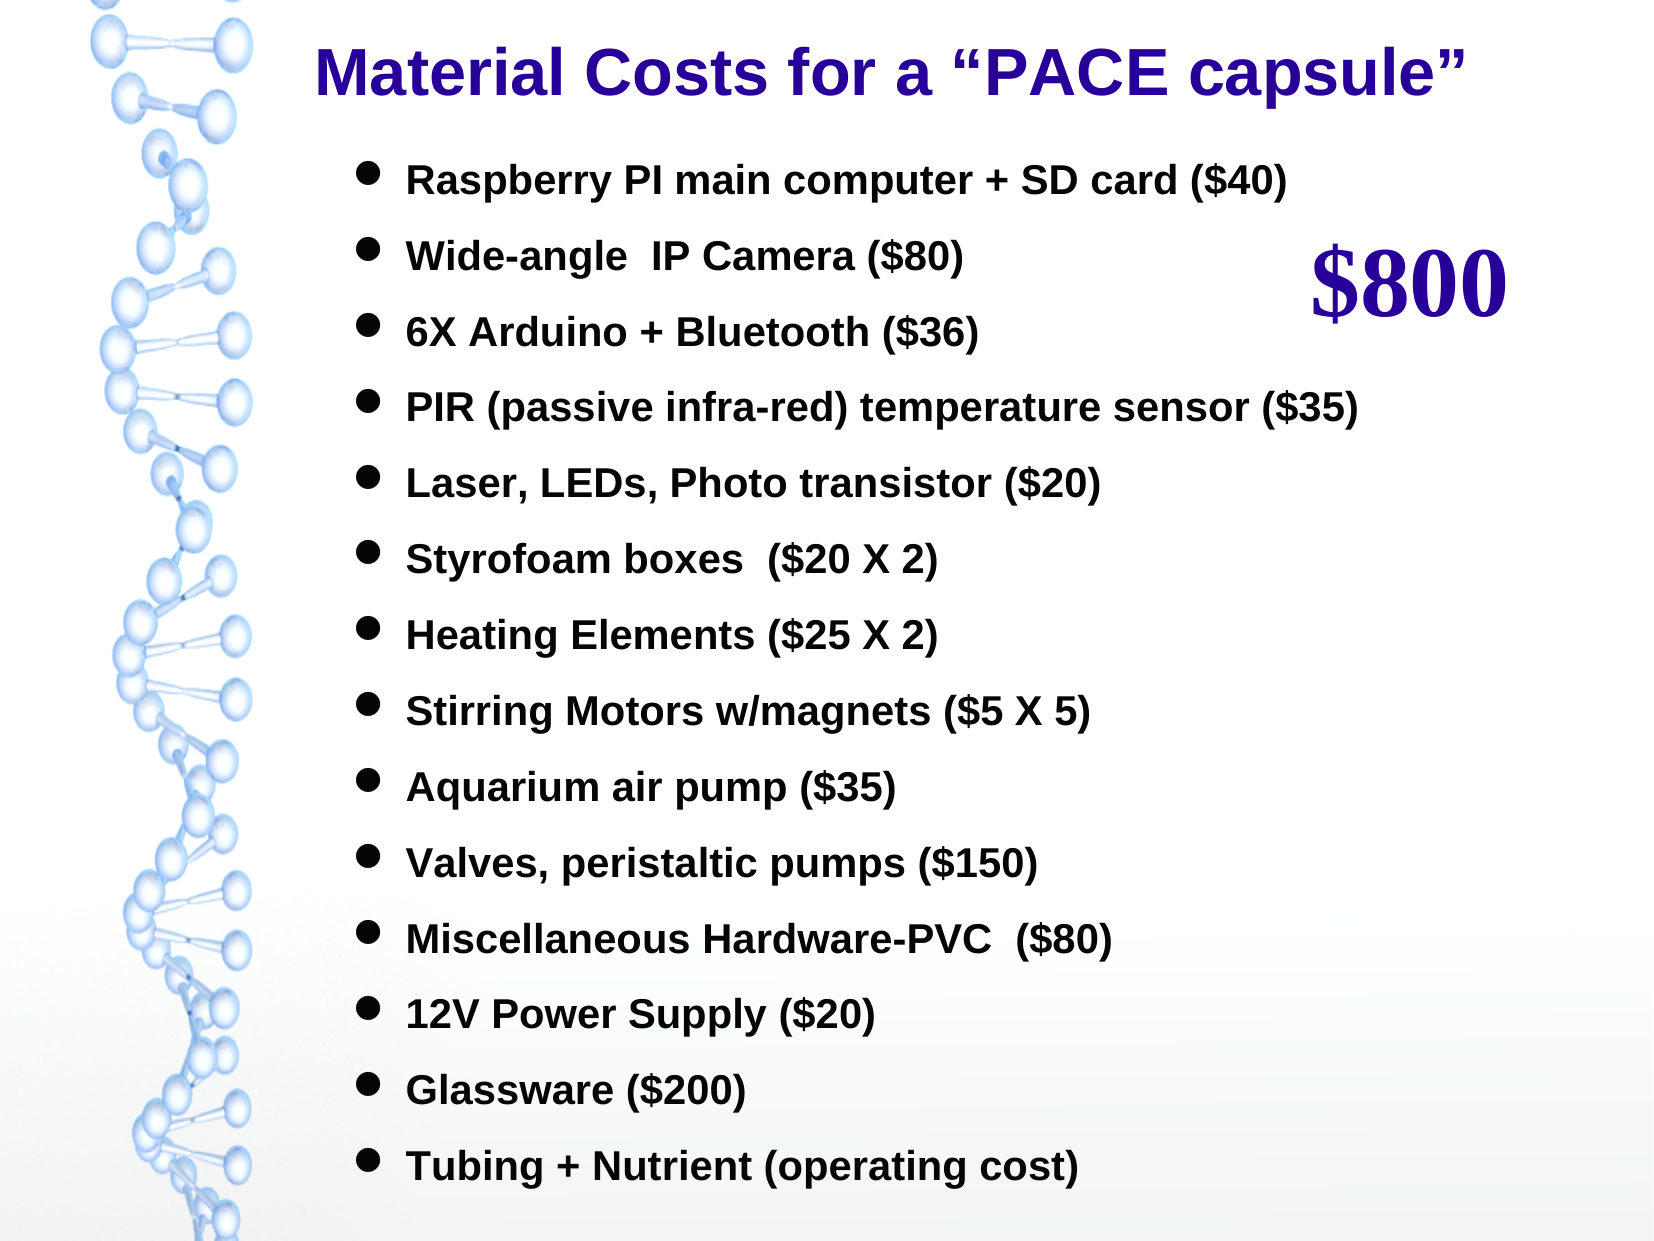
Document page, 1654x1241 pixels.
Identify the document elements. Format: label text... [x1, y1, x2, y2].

text_box Raspberry PI main computer + SD card ($40) Wide-angle IP Camera ($80) 6X Arduino + Bluetooth ($36) PIR (passive infra-red) temperature sensor ($35) Laser, LEDs, Photo transistor ($20) Styrofoam boxes ($20 X 2) Heating Elements ($25 X 2) Stirring Motors w/magnets ($5 X 5) Aquarium air pump ($35) Valves, peristaltic pumps ($150) Miscellaneous Hardware-PVC ($80) 12V Power Supply ($20) Glassware ($200) Tubing + Nutrient (operating cost) [335, 153, 1607, 1186]
picture [0, 0, 1654, 1241]
text_box $800 [1229, 202, 1591, 360]
text_box Material Costs for a “PACE capsule” [299, 15, 1486, 128]
